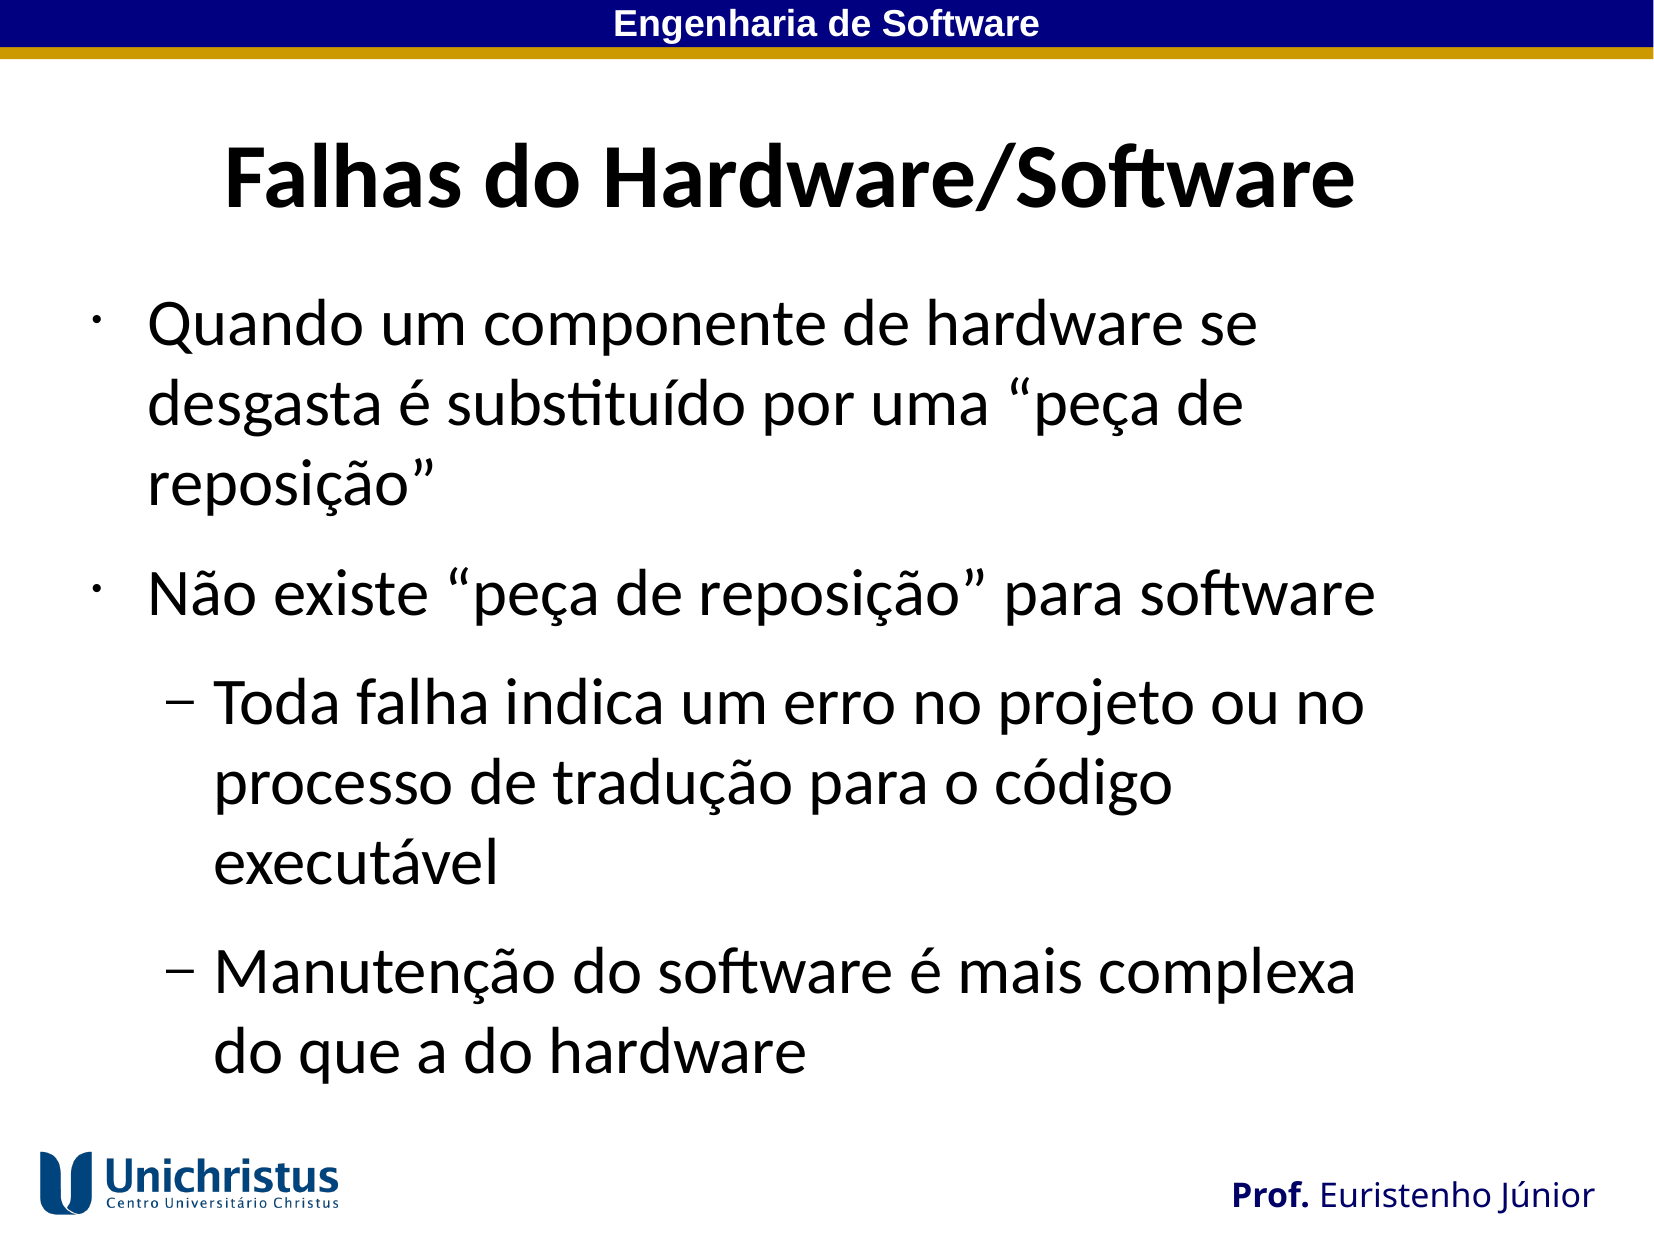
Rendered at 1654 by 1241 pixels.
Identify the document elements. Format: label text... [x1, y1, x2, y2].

list Quando um componente de hardware se desgasta é substituído por uma “peça de reposição” Não existe “peça de reposição” para software Toda falha indica um erro no projeto ou no processo de tradução para o código executável Manutenção do software é mais complexa do que a do hardware [76, 271, 1457, 1041]
text_box Prof. Euristenho Júnior [1216, 1163, 1654, 1224]
title Falhas do Hardware/Software [0, 108, 1583, 297]
text_box [0, 48, 1654, 60]
picture [35, 1148, 343, 1217]
text_box Engenharia de Software [0, 0, 1654, 48]
